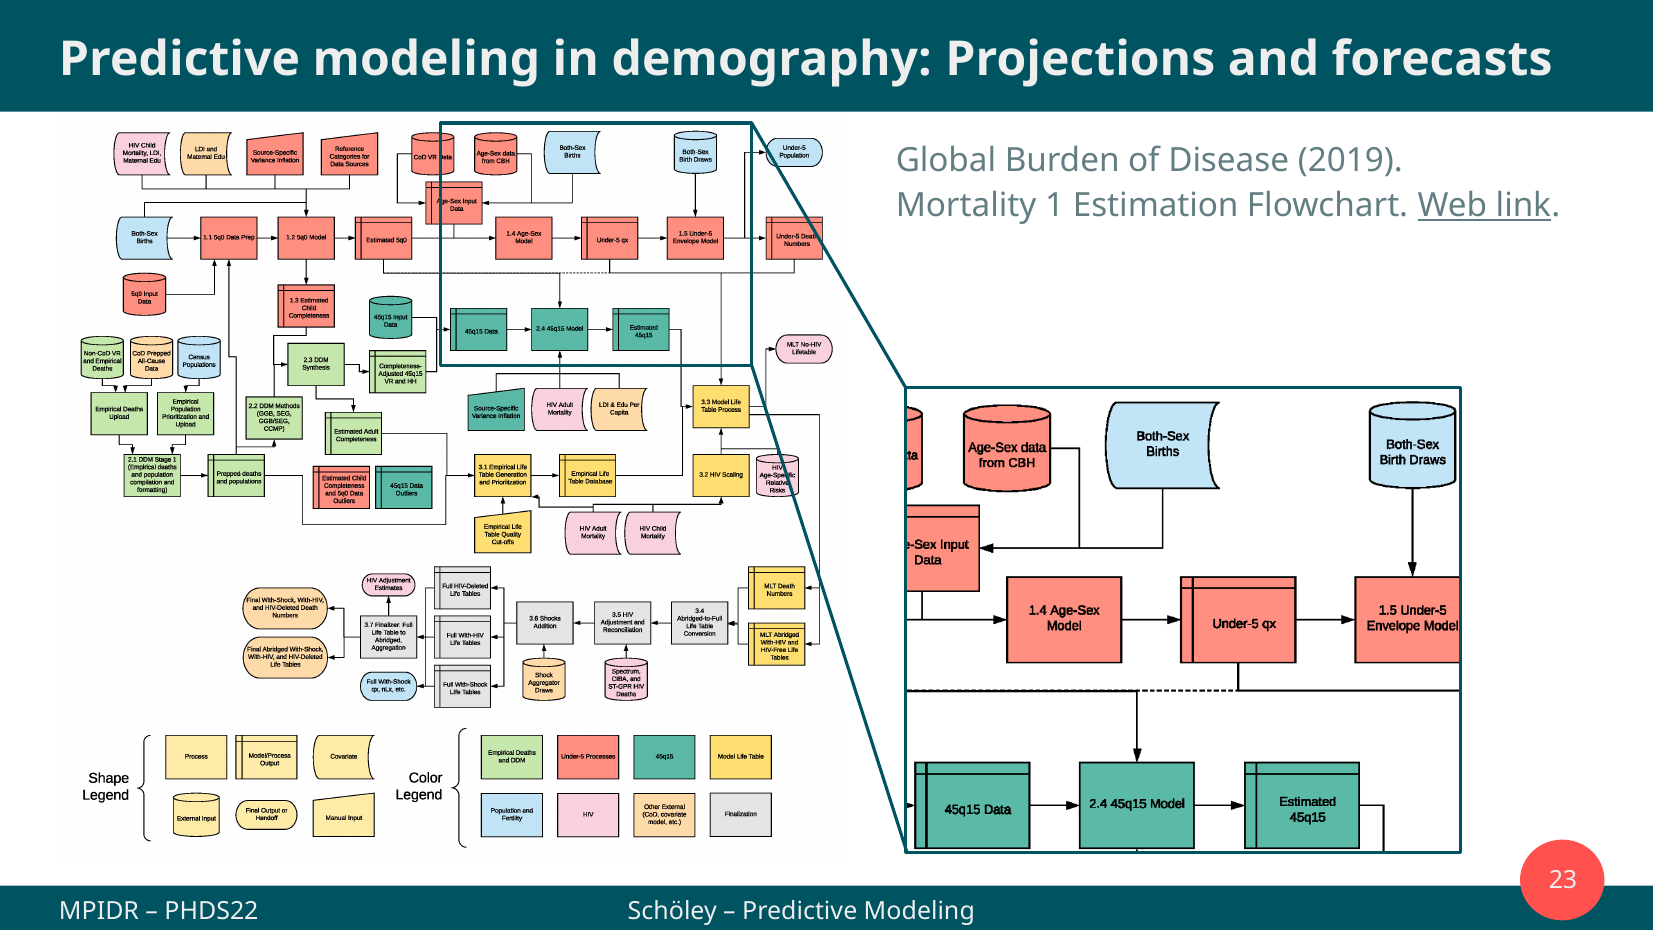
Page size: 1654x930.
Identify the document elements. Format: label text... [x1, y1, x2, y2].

title Predictive modeling in demography: Projections and forecasts [58, 0, 1594, 117]
picture [442, 125, 750, 364]
text_box Global Burden of Disease (2019). Mortality 1 Estimation Flowchart. Web link. [880, 128, 1653, 221]
picture [60, 117, 846, 862]
picture [906, 389, 1460, 852]
picture [753, 131, 846, 652]
